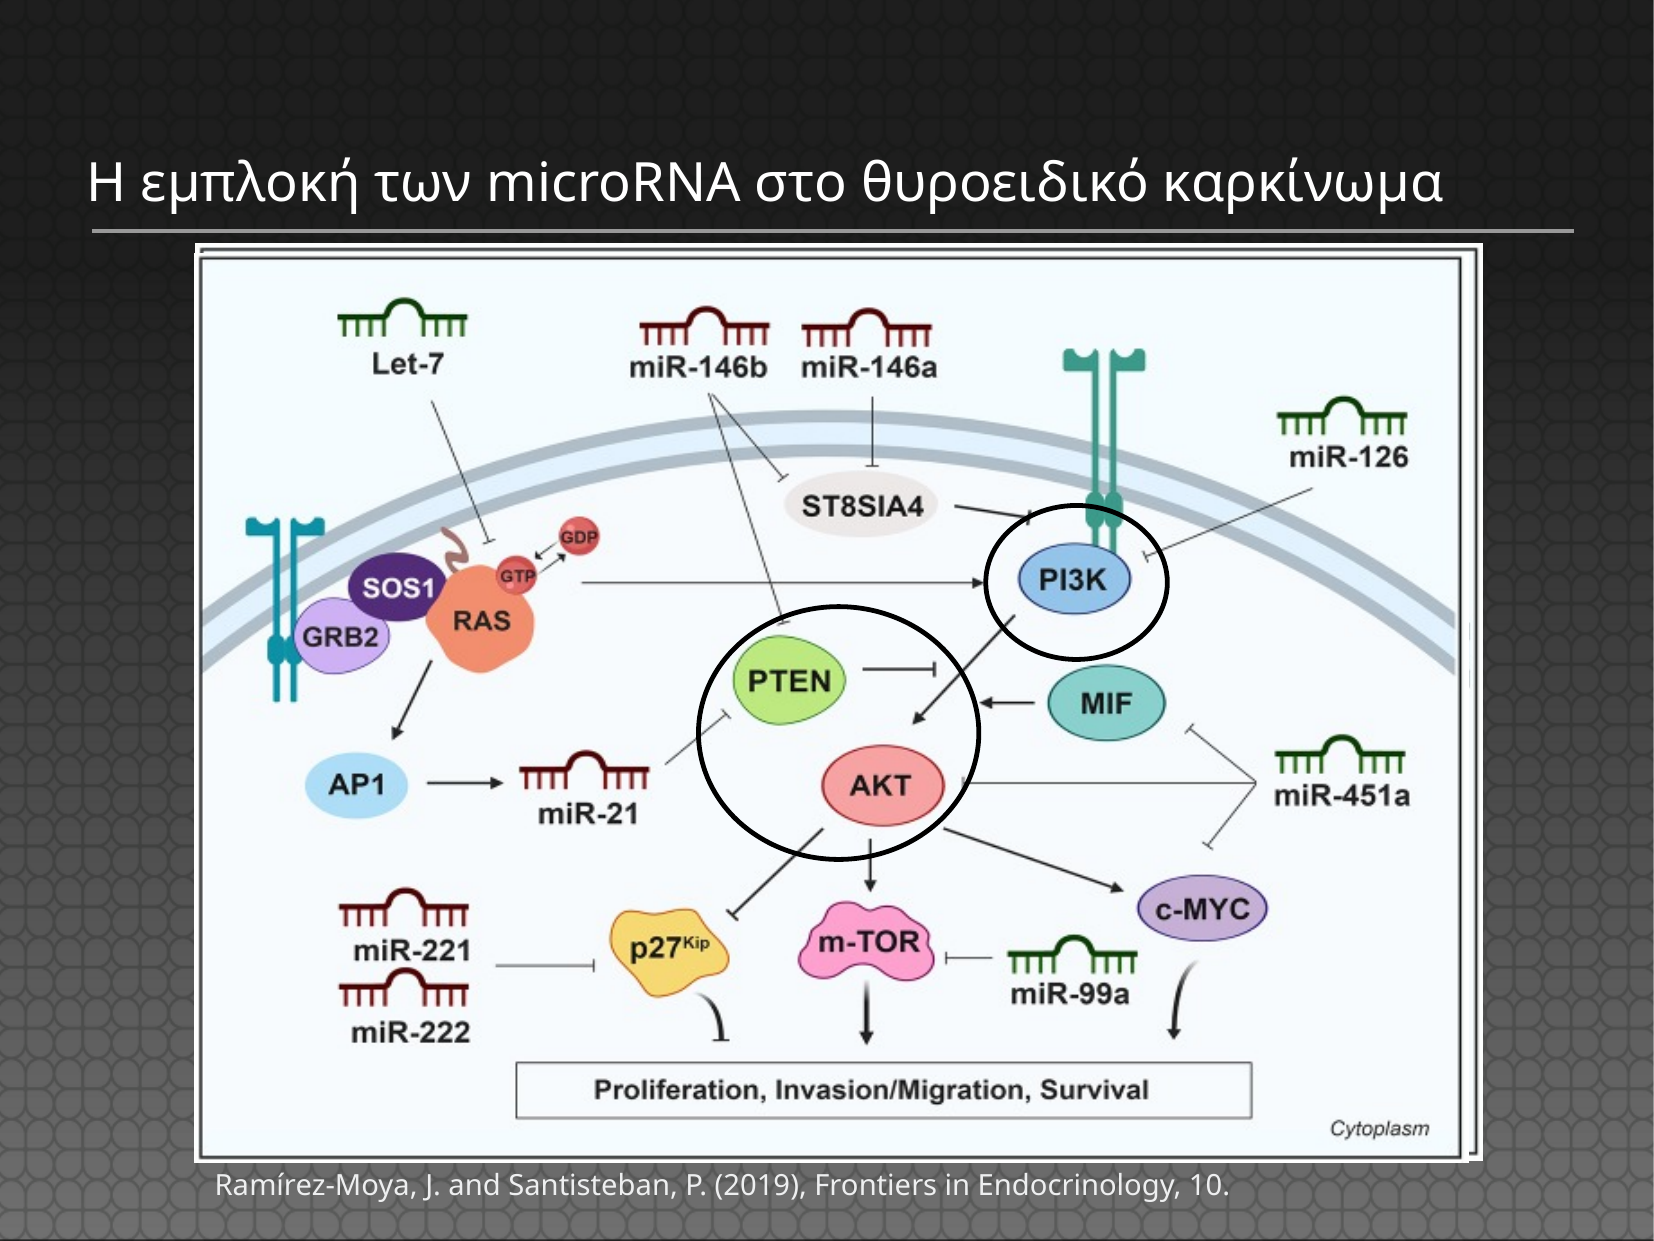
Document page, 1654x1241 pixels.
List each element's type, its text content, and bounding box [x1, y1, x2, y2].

text_box Ramírez-Moya, J. and Santisteban, P. (2019), Frontiers in Endocrinology, 10. [199, 1163, 1448, 1241]
picture [0, 0, 1654, 1241]
title Η εμπλοκή των microRNA στο θυροειδικό καρκίνωμα [86, 112, 1576, 249]
